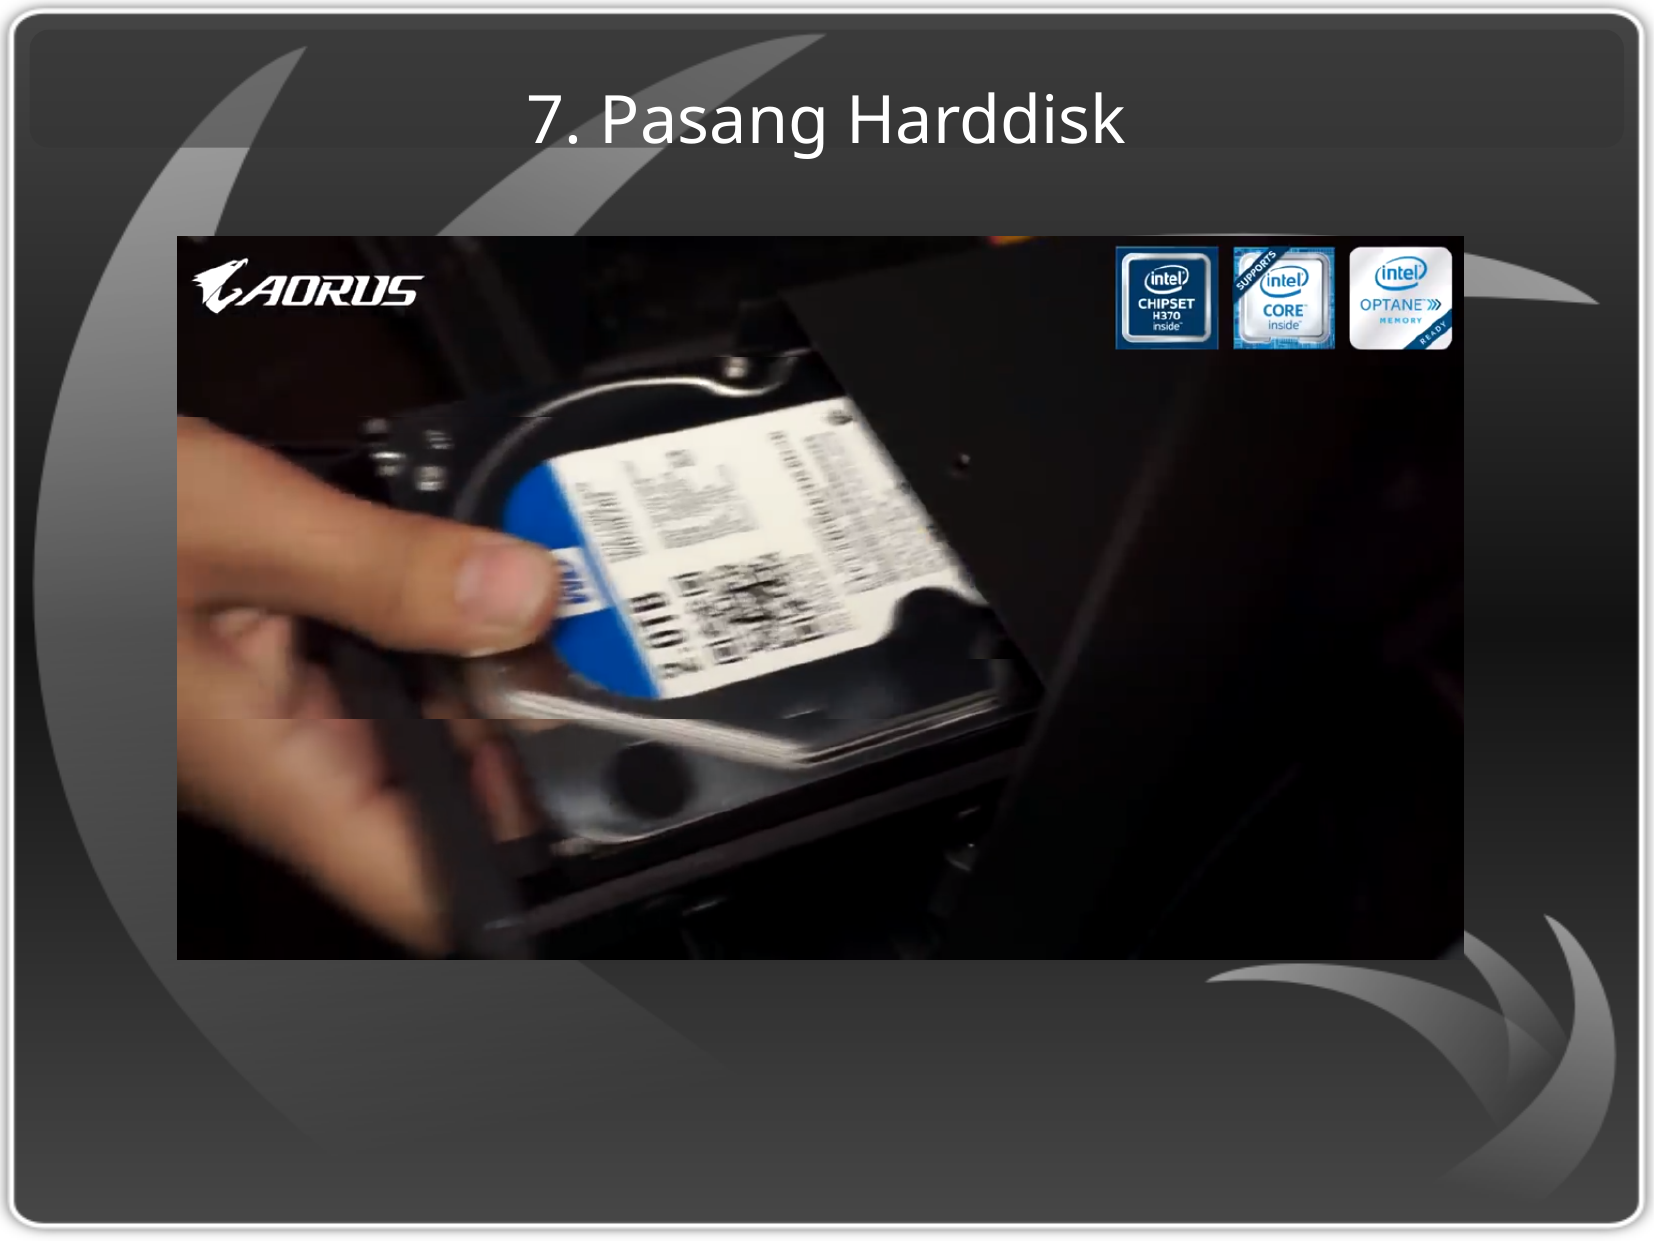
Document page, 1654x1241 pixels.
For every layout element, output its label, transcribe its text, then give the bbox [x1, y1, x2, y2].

picture [0, 0, 1654, 1241]
text_box 7. Pasang Harddisk [29, 29, 1625, 207]
